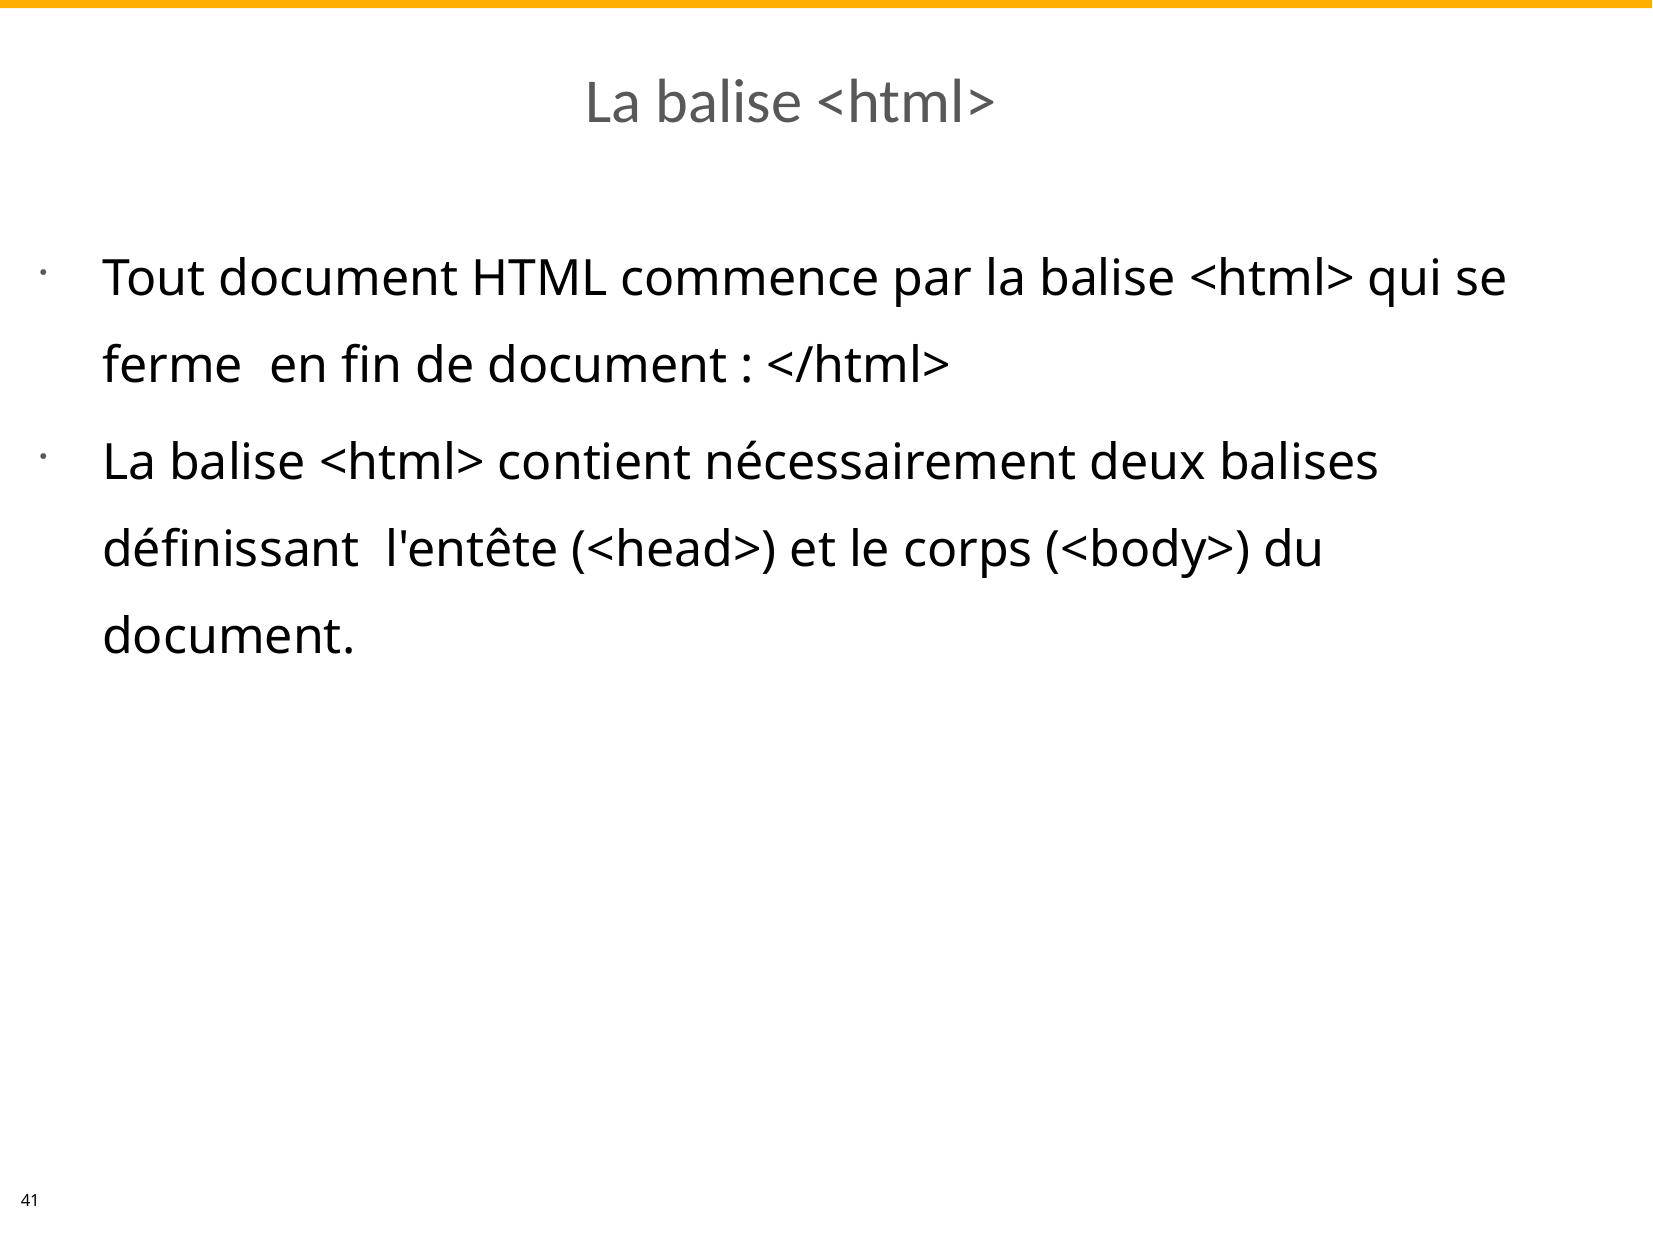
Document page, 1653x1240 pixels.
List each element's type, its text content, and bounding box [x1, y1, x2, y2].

text_box Tout document HTML commence par la balise <html> qui se ferme en fin de document : </html> La balise <html> contient nécessairement deux balises définissant l'entête (<head>) et le corps (<body>) du document. [37, 216, 1578, 664]
title La balise <html> [583, 58, 1078, 268]
text_box <numéro> [14, 1189, 46, 1213]
